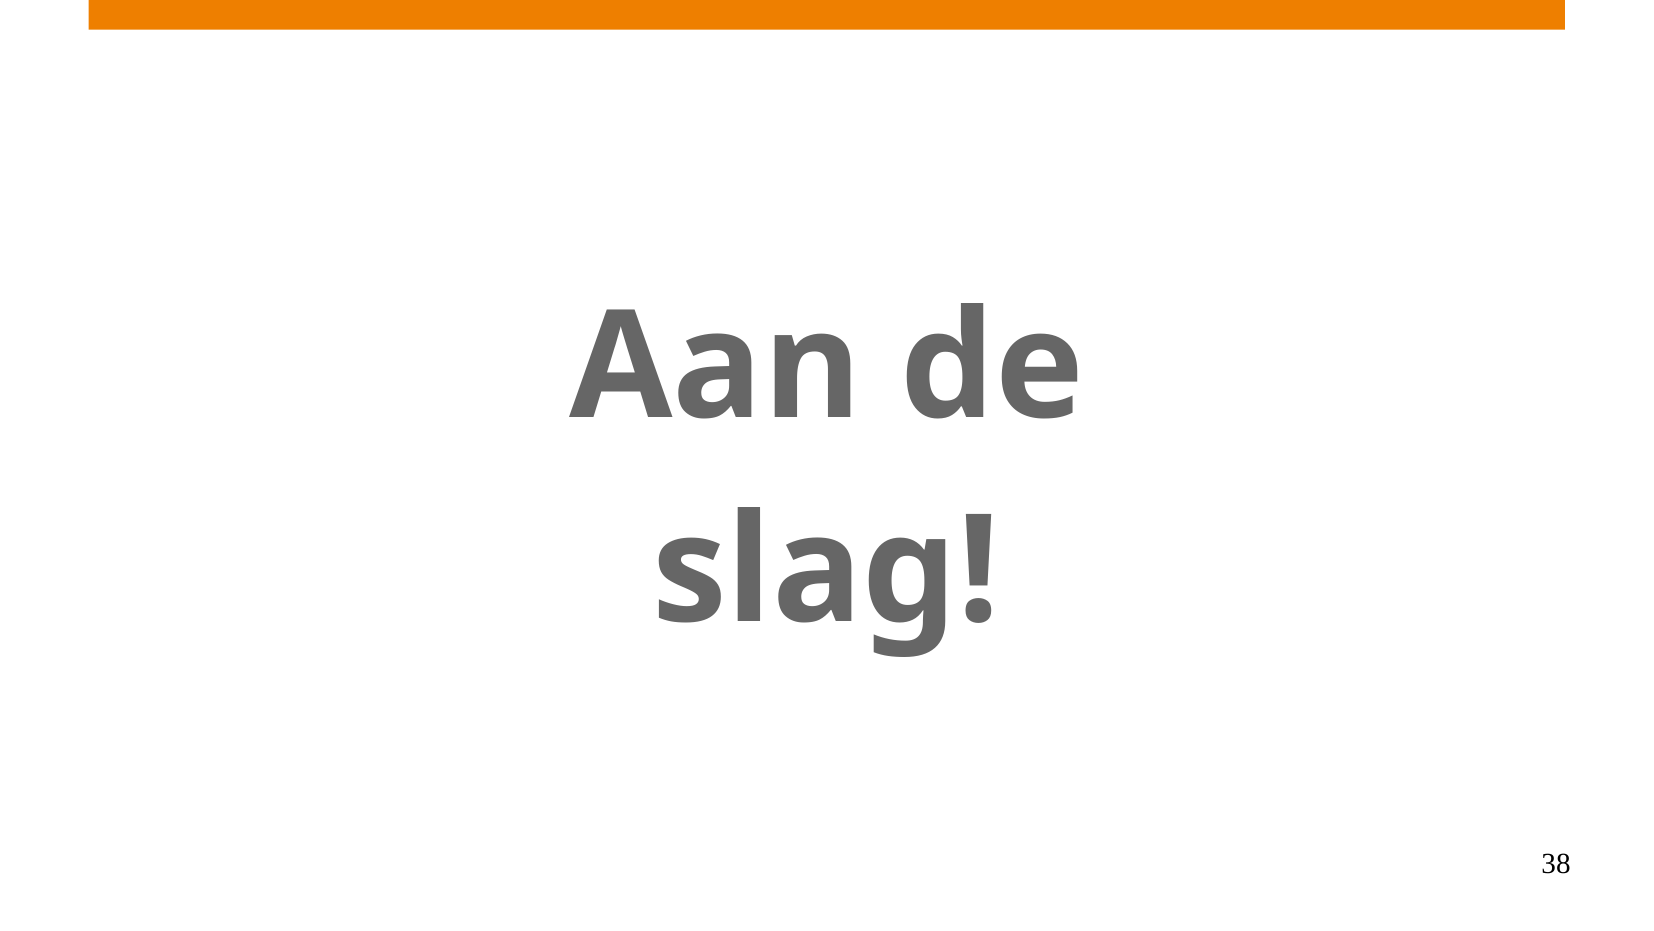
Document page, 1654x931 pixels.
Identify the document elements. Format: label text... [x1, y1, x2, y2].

text_box [88, 0, 1565, 30]
title Aan de slag! [380, 266, 1273, 657]
